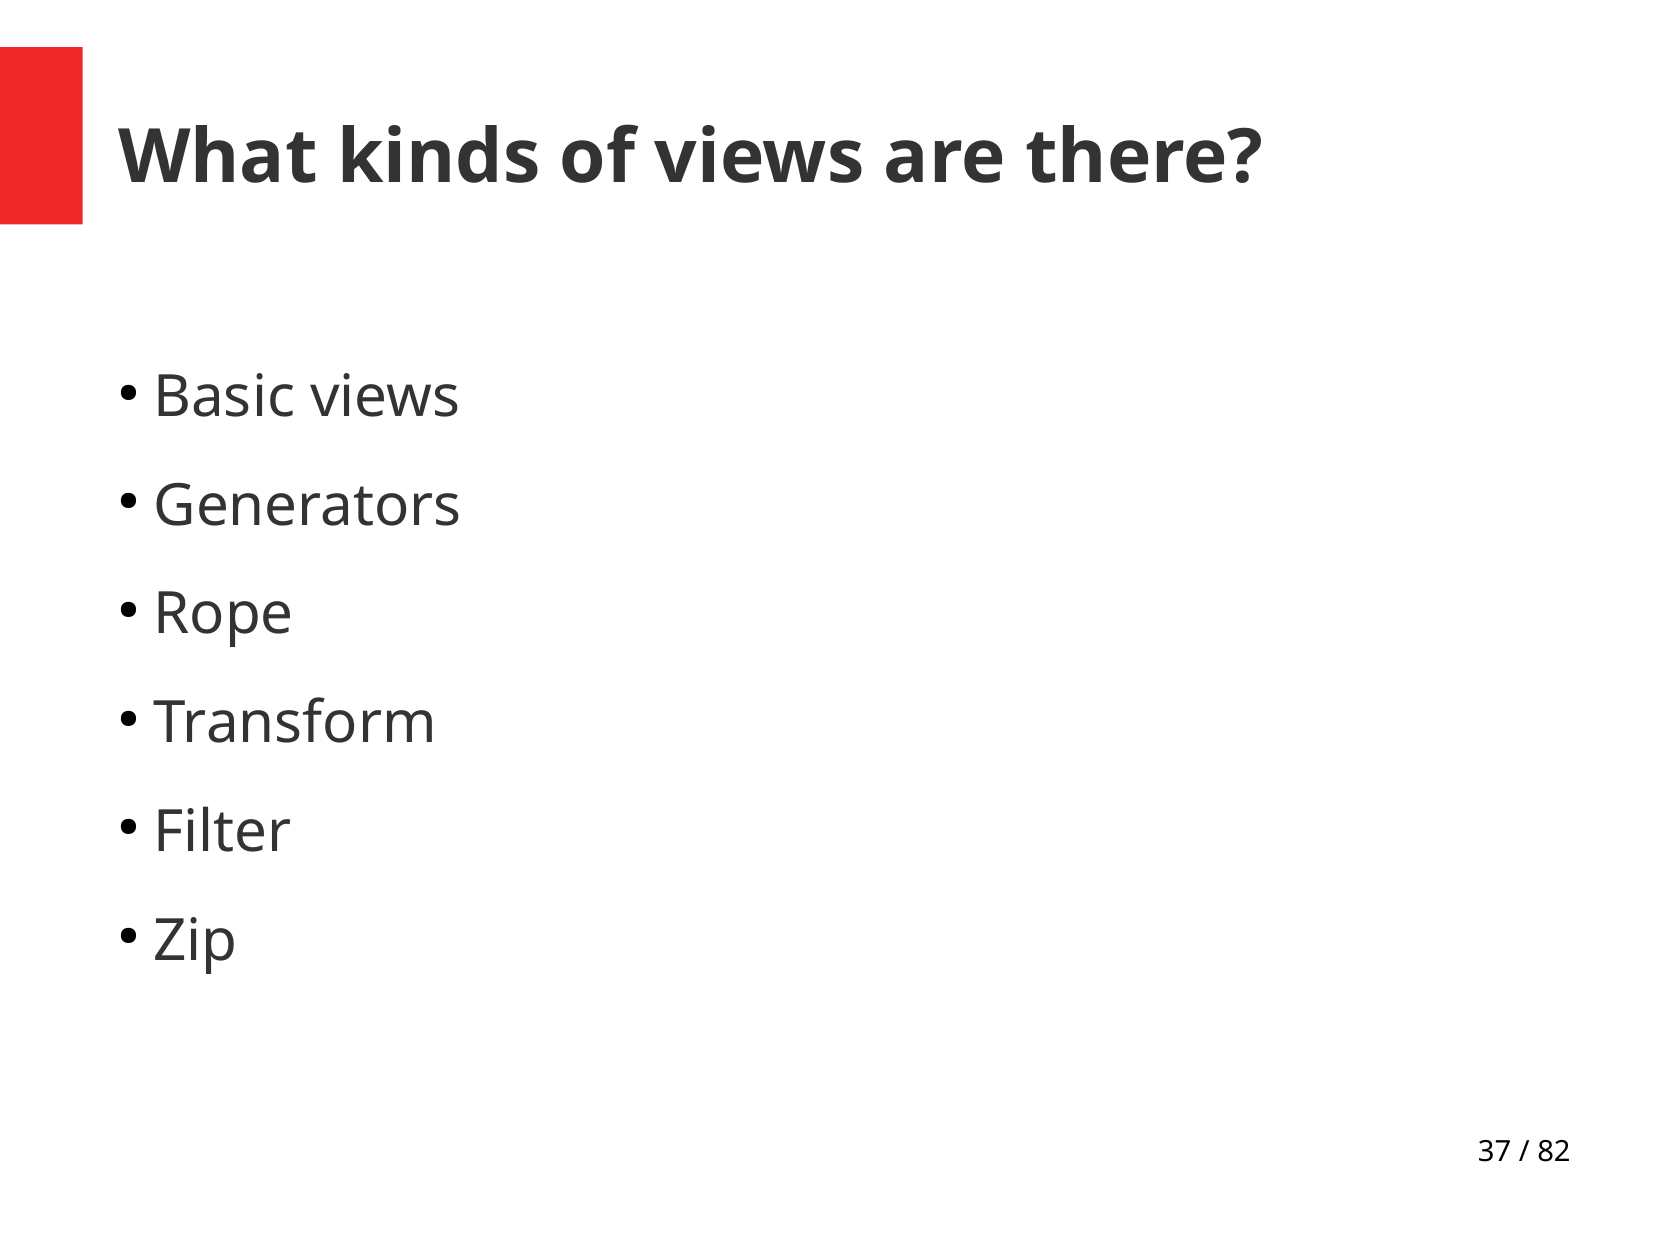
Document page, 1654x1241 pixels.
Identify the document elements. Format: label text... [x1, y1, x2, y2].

list Basic views Generators Rope Transform Filter Zip [118, 354, 1536, 1074]
title What kinds of views are there? [118, 49, 1571, 257]
